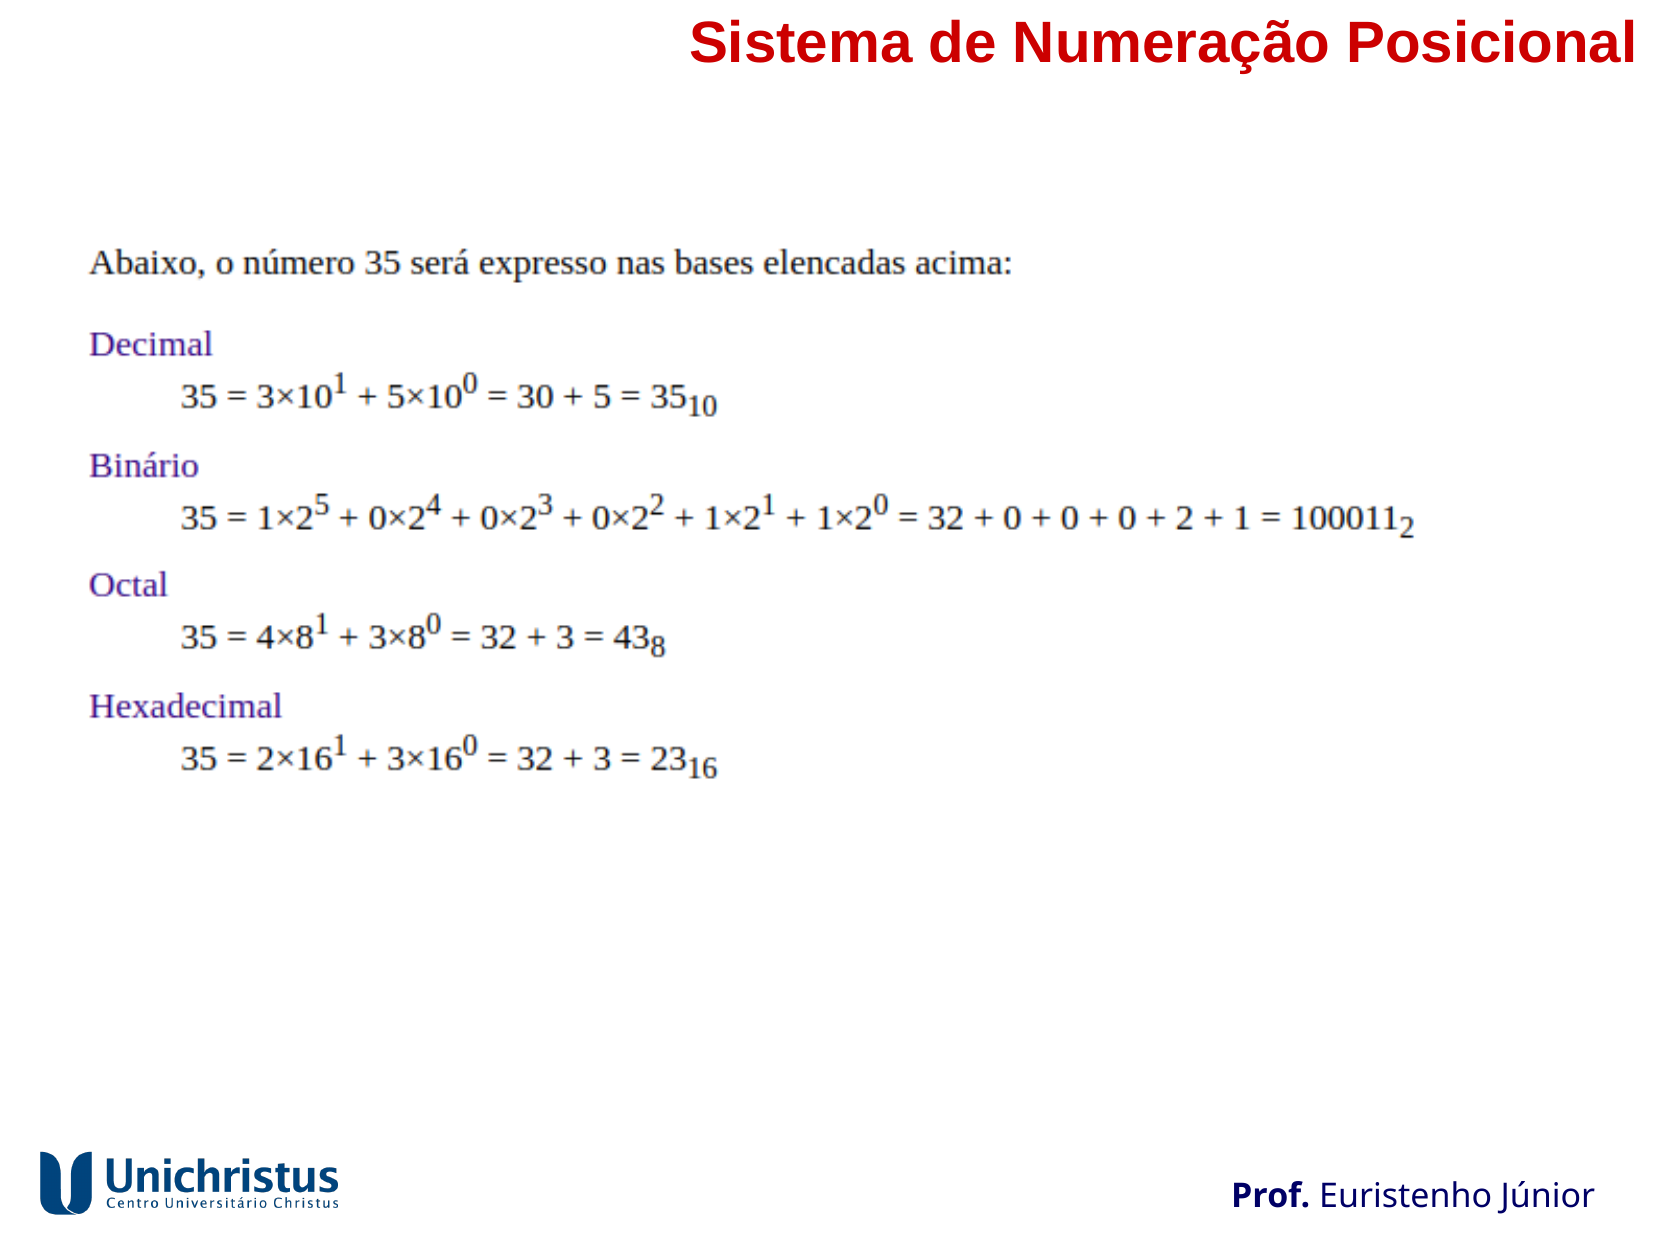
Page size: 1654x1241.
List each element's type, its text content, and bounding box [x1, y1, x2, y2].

picture [59, 239, 1439, 804]
text_box Prof. Euristenho Júnior [1216, 1163, 1654, 1224]
text_box Sistema de Numeração Posicional [674, 2, 1654, 83]
picture [35, 1148, 343, 1217]
